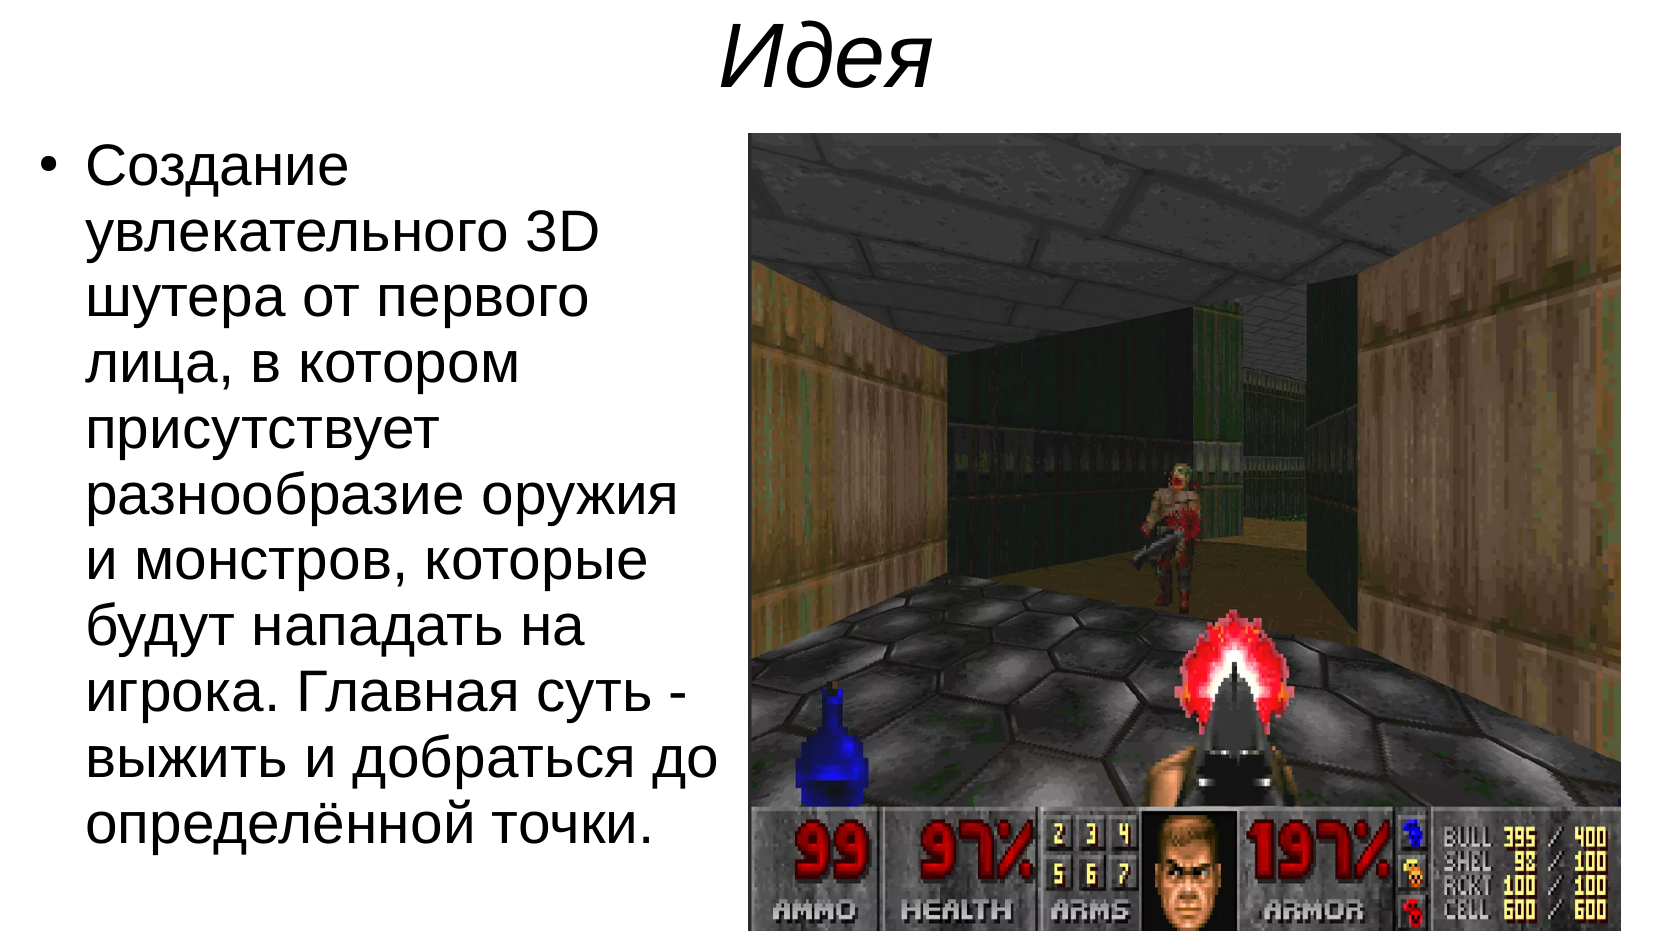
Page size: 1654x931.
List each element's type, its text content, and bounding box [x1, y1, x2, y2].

list Создание увлекательного 3D шутера от первого лица, в котором присутствует разнообразие оружия и монстров, которые будут нападать на игрока. Главная суть - выжить и добраться до определённой точки. [22, 132, 722, 913]
title Идея [82, 4, 1571, 107]
picture [748, 133, 1621, 931]
